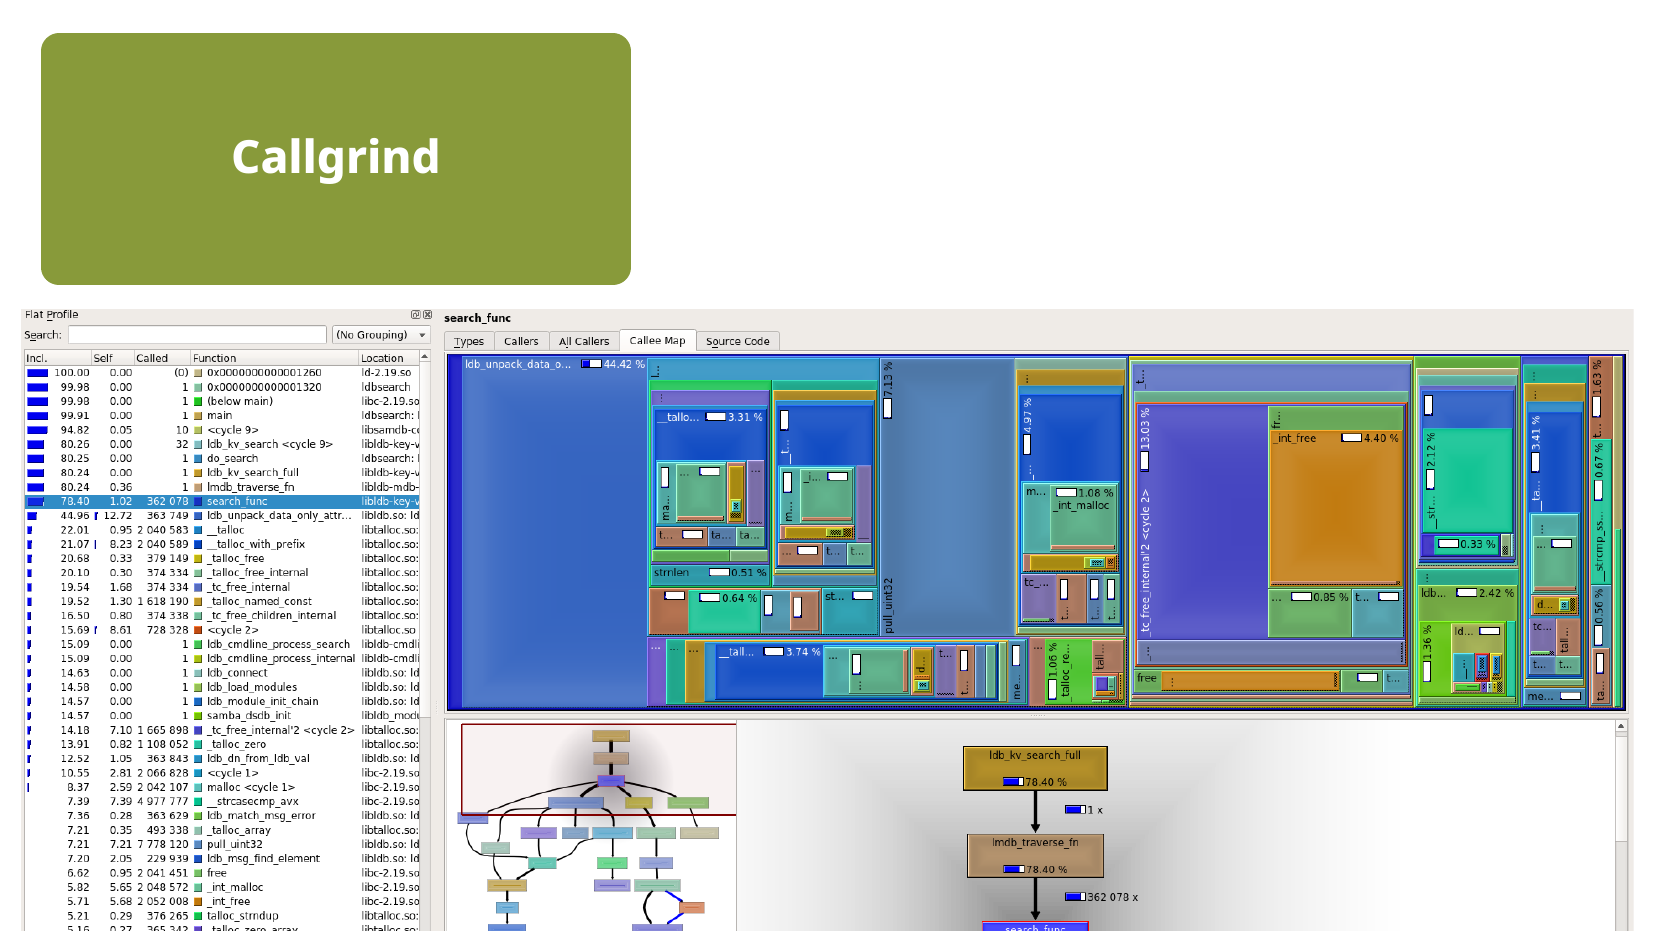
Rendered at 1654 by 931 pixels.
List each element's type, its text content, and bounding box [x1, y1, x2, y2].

picture [21, 309, 1634, 931]
text_box [0, 0, 1654, 931]
text_box Callgrind [59, 50, 613, 268]
